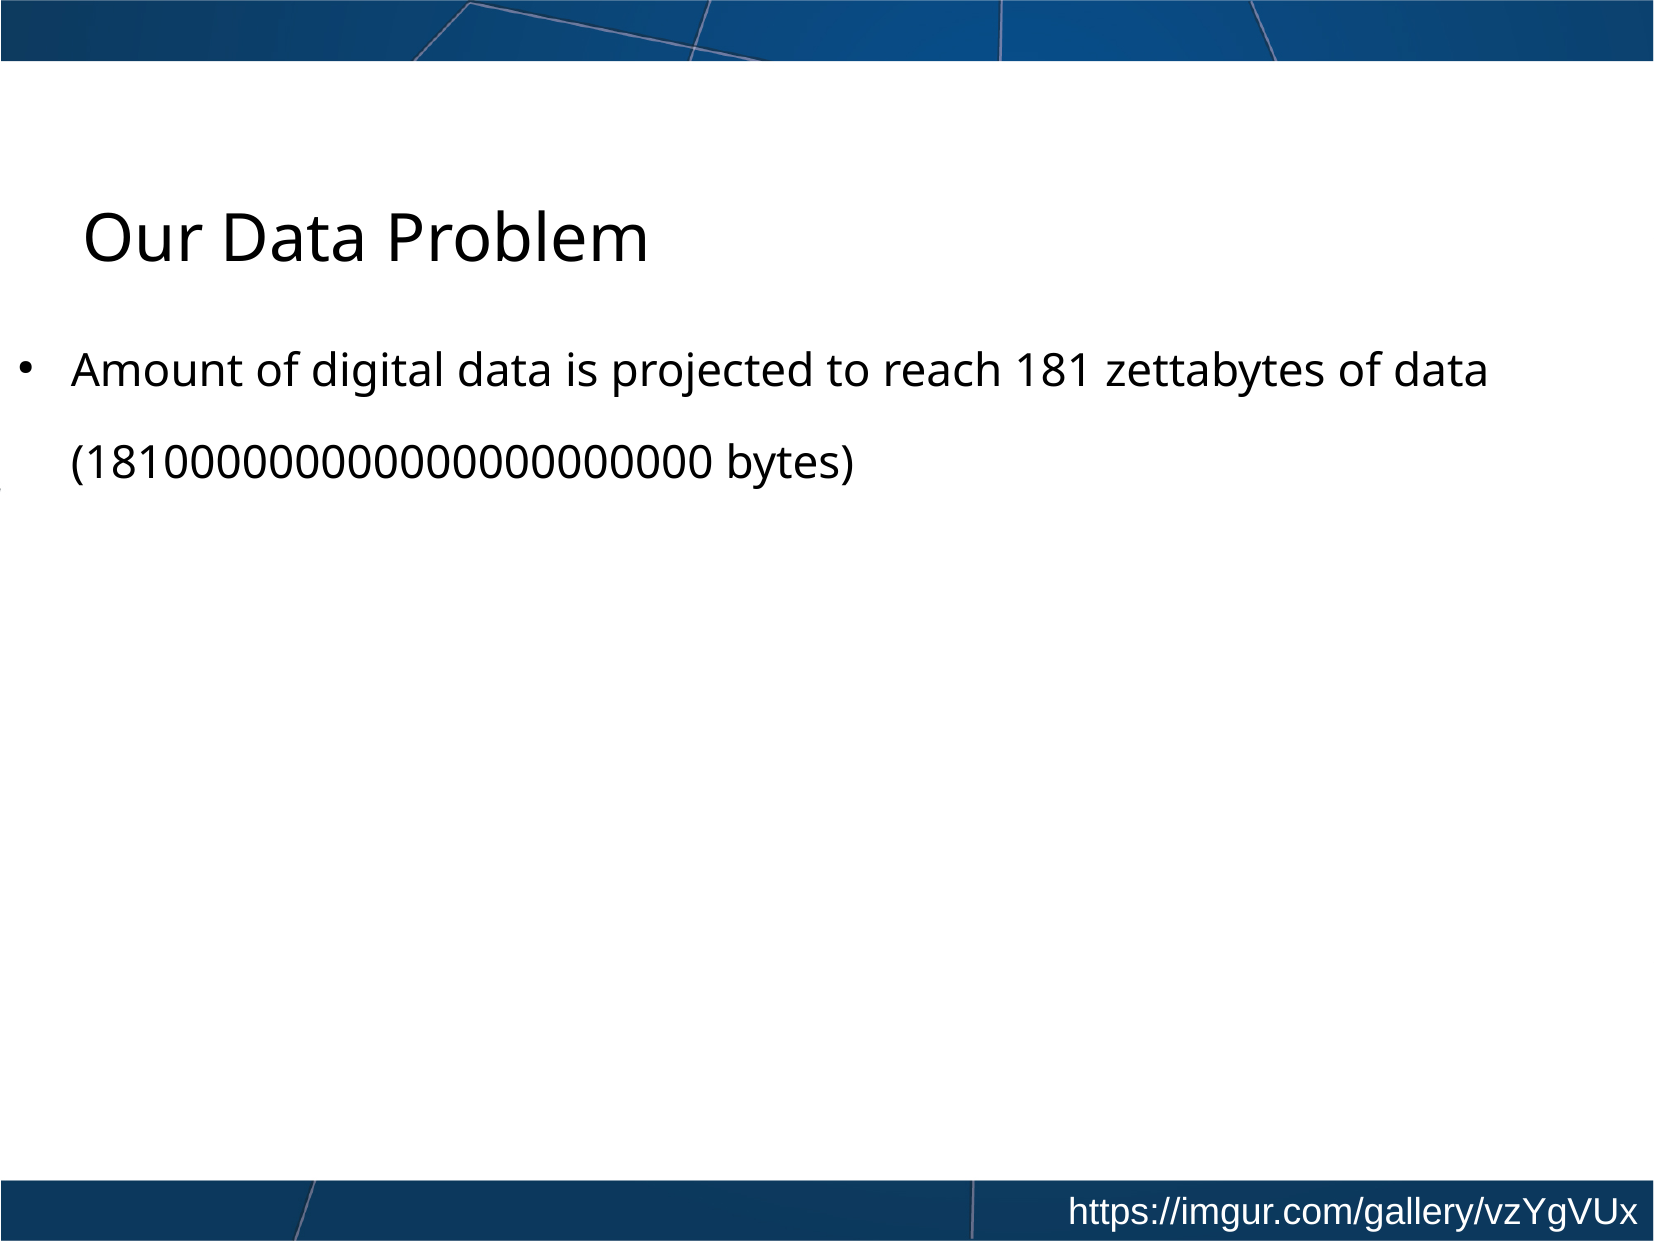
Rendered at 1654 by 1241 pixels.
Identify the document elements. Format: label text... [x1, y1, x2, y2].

title Our Data Problem [82, 132, 1571, 337]
list Amount of digital data is projected to reach 181 zettabytes of data (181000000000000000000000 bytes) [0, 337, 1576, 693]
text_box https://imgur.com/gallery/vzYgVUx [1053, 1183, 1654, 1241]
picture [0, 0, 1654, 1241]
